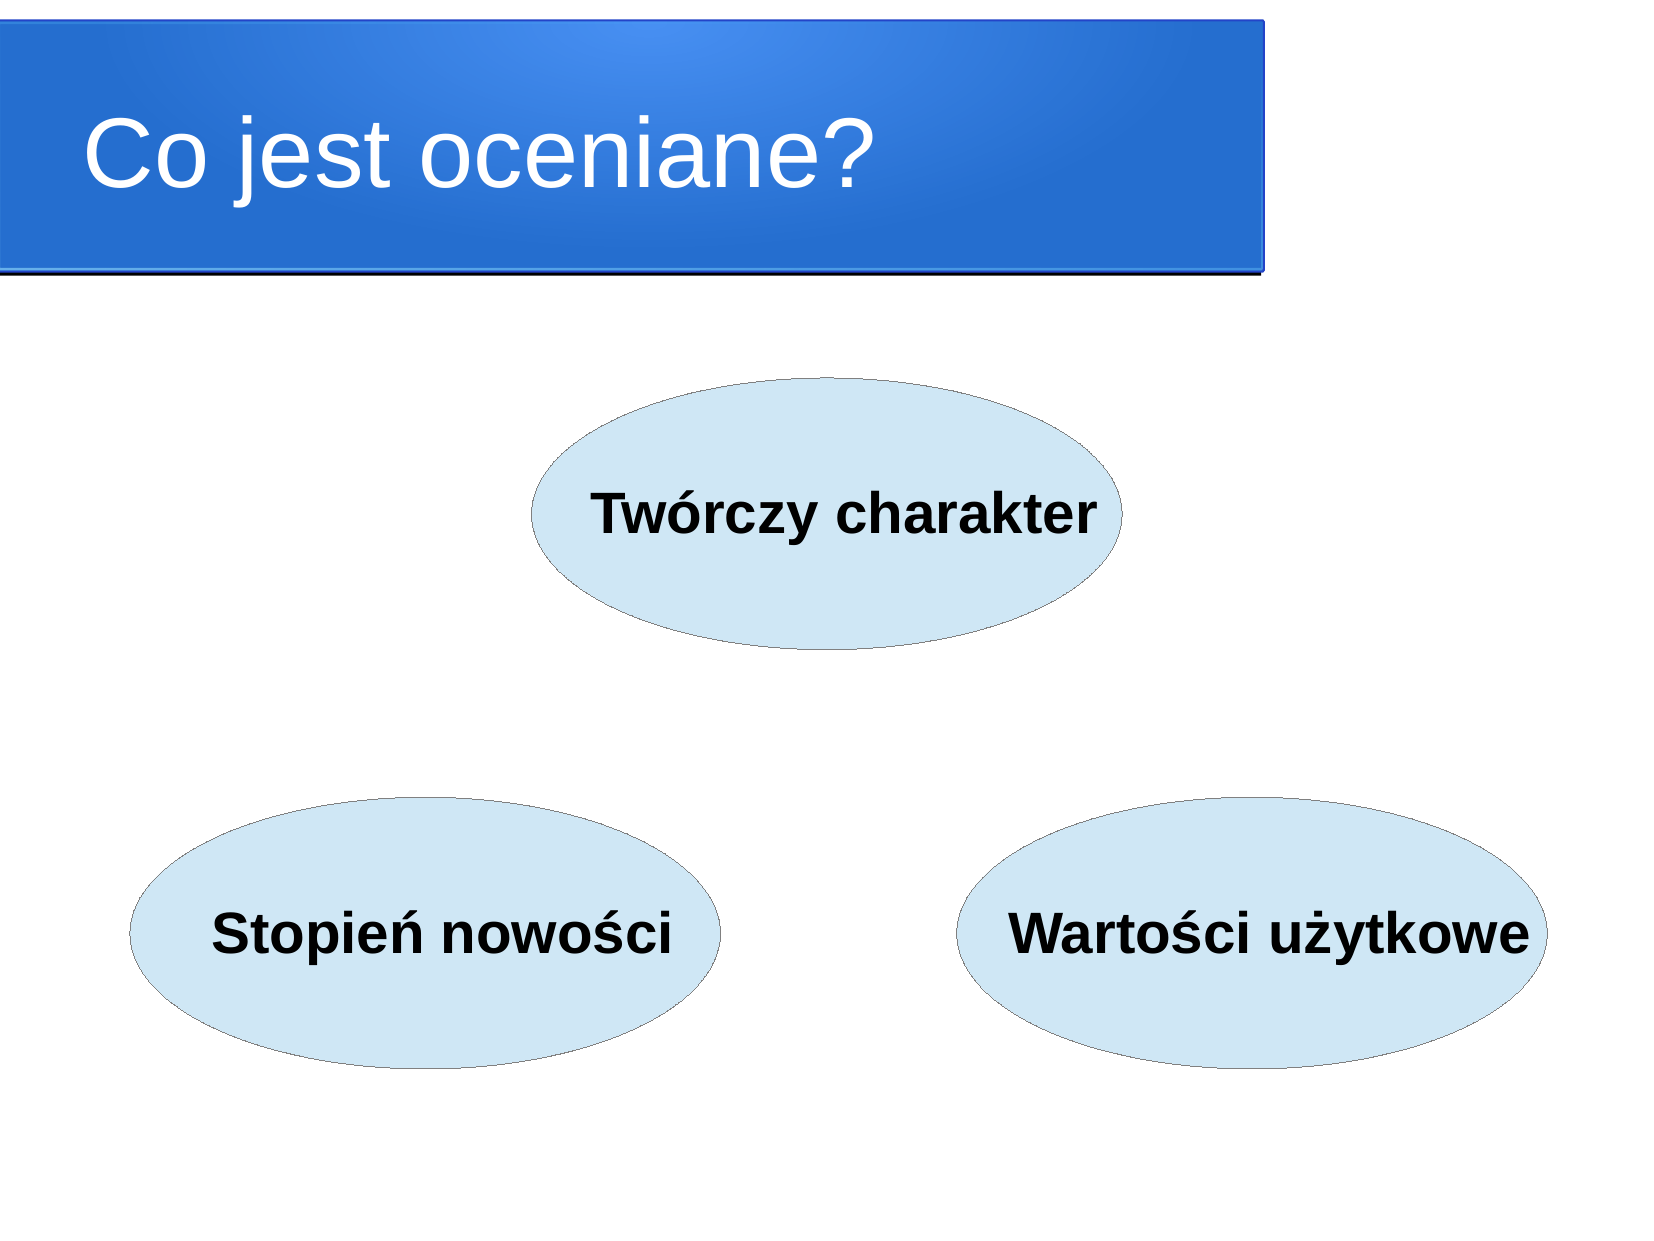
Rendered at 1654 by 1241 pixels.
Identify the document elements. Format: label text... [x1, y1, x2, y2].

text_box Wartości użytkowe [956, 797, 1548, 1069]
text_box Stopień nowości [129, 797, 721, 1069]
text_box Twórczy charakter [531, 377, 1123, 650]
title Co jest oceniane? [82, 49, 1250, 257]
